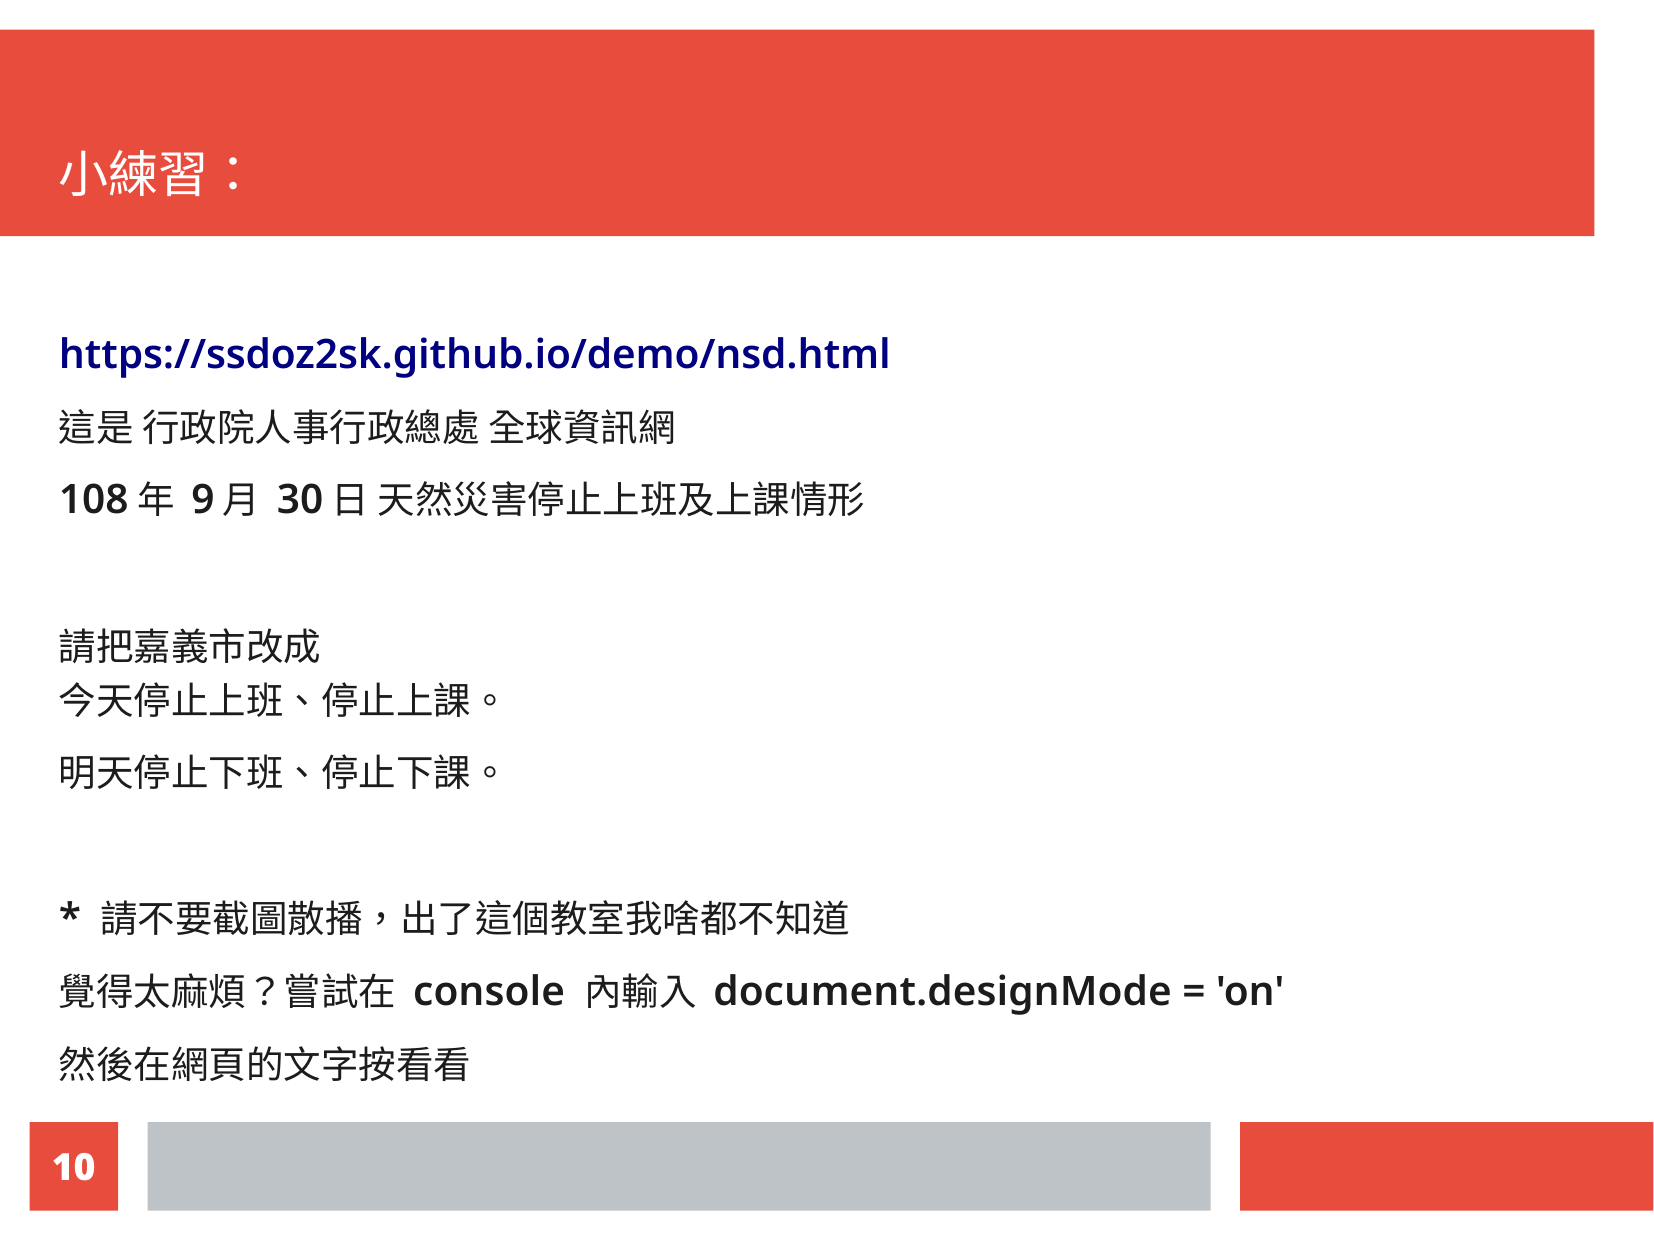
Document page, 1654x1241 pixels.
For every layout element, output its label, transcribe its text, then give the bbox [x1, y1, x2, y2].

title 小練習： [59, 59, 1595, 207]
list https://ssdoz2sk.github.io/demo/nsd.html 這是 行政院人事行政總處 全球資訊網 108年 9月 30日 天然災害停止上班及上課情形 請把嘉義市改成 今天停止上班、停止上課。 明天停止下班、停止下課。 * 請不要截圖散播，出了這個教室我啥都不知道 覺得太麻煩？嘗試在 console 內輸入 document.designMode = 'on' 然後在網頁的文字按看看 [59, 324, 1565, 1093]
